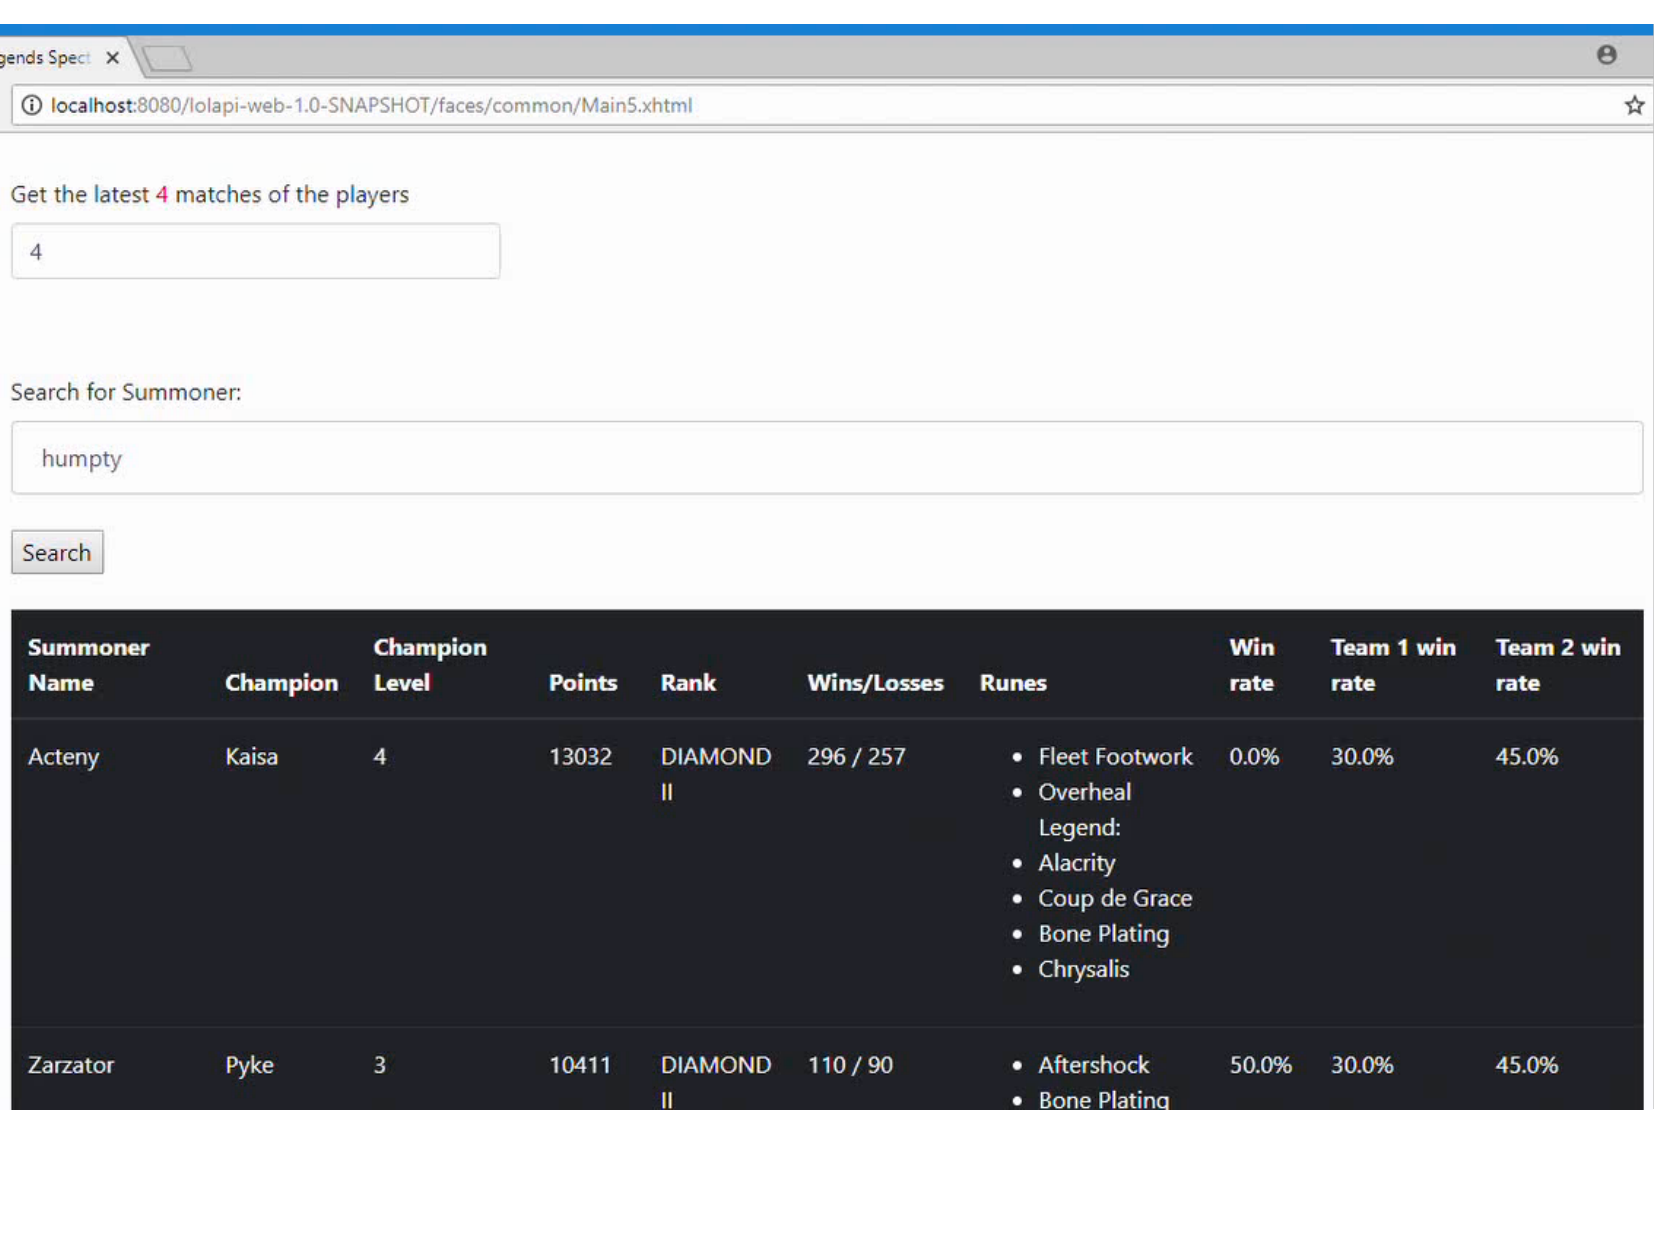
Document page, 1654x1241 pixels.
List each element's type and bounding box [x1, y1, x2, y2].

text_box [0, 23, 1654, 1111]
